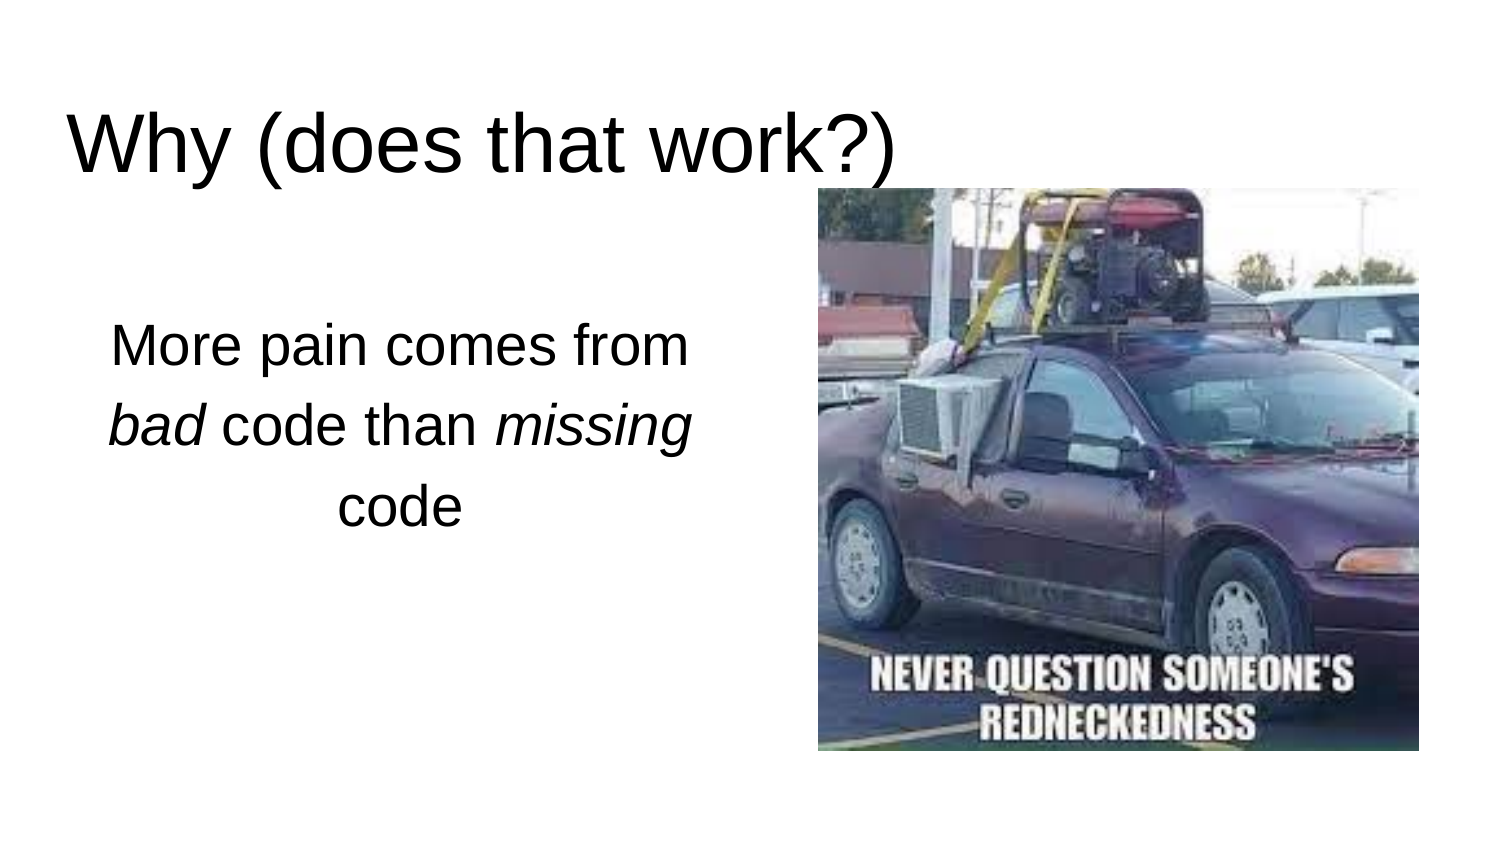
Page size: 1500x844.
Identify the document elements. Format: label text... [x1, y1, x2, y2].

list More pain comes from bad code than missing code [51, 189, 750, 751]
picture [818, 188, 1419, 751]
title Why (does that work?) [51, 74, 1449, 169]
